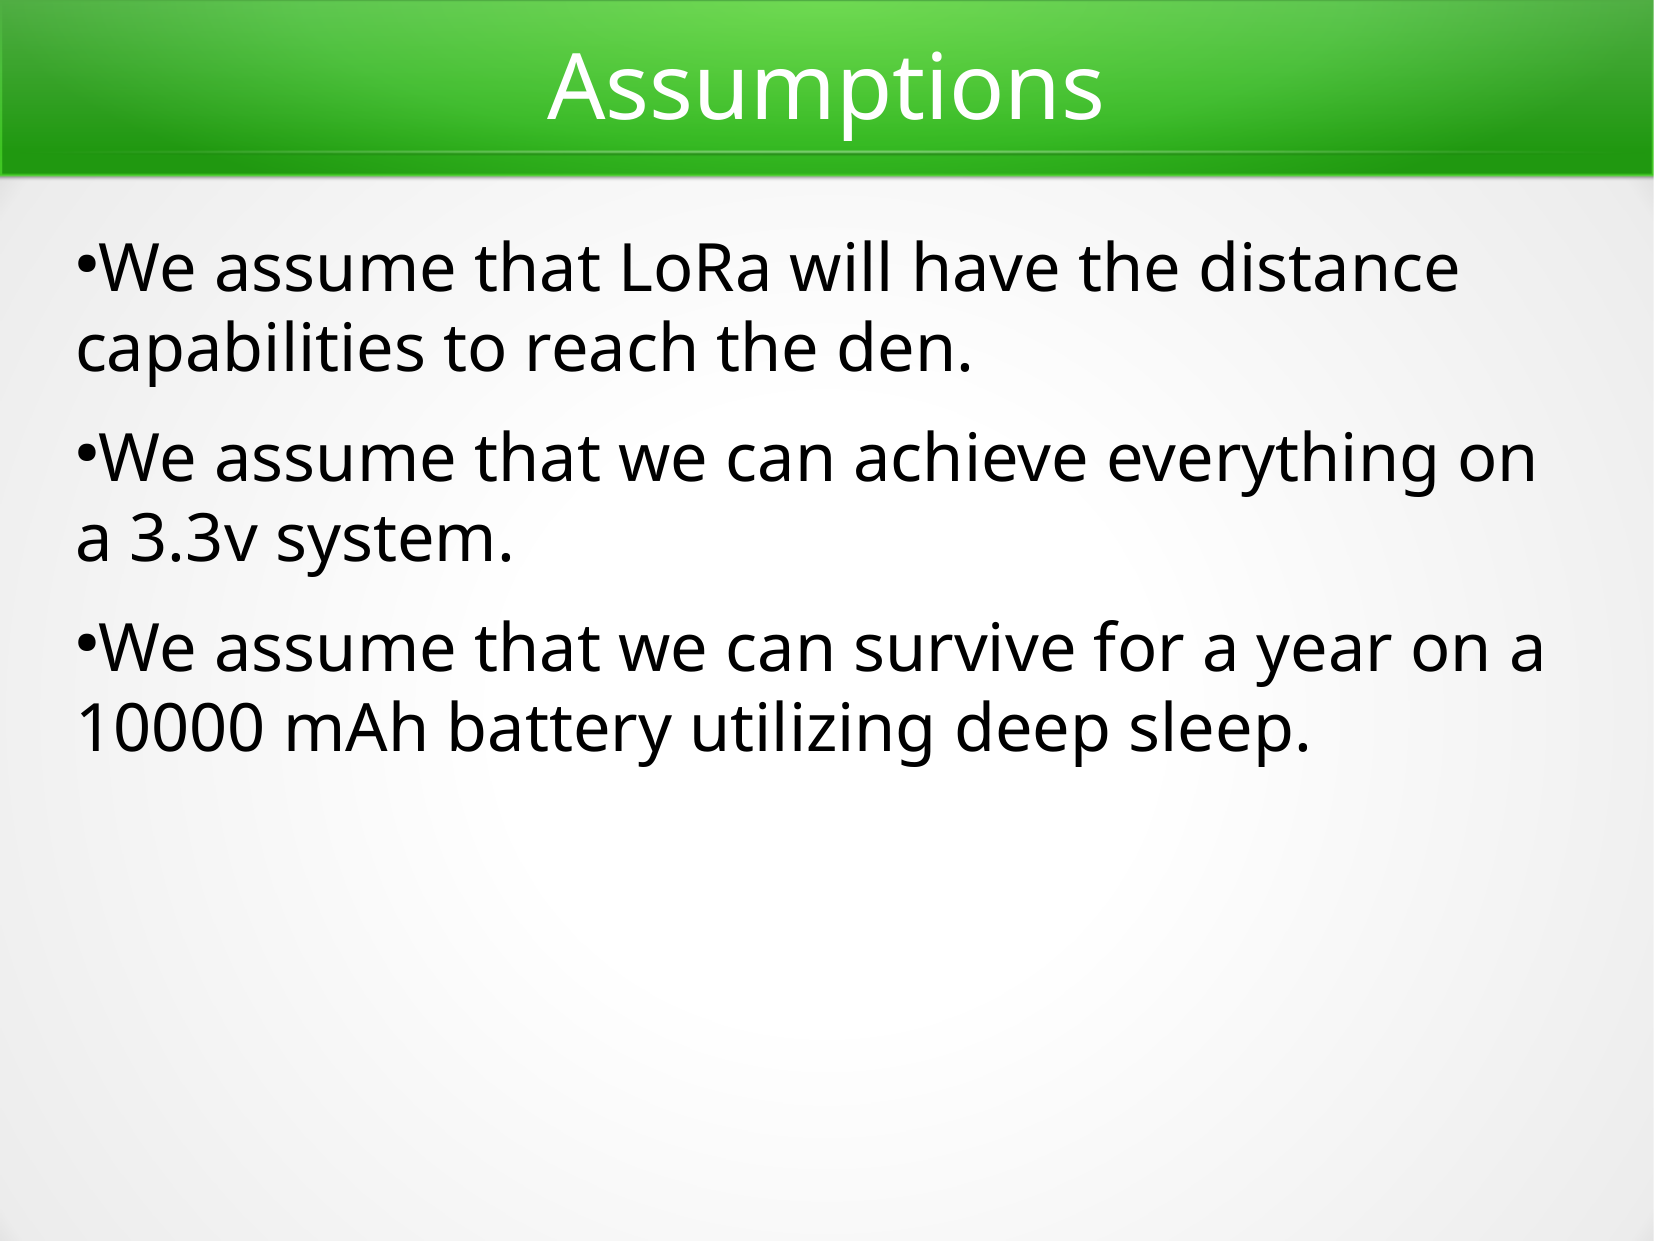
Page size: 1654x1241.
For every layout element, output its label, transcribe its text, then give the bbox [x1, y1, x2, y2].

list We assume that LoRa will have the distance capabilities to reach the den. We assume that we can achieve everything on a 3.3v system. We assume that we can survive for a year on a 10000 mAh battery utilizing deep sleep. [75, 225, 1576, 1156]
title Assumptions [82, 11, 1571, 154]
